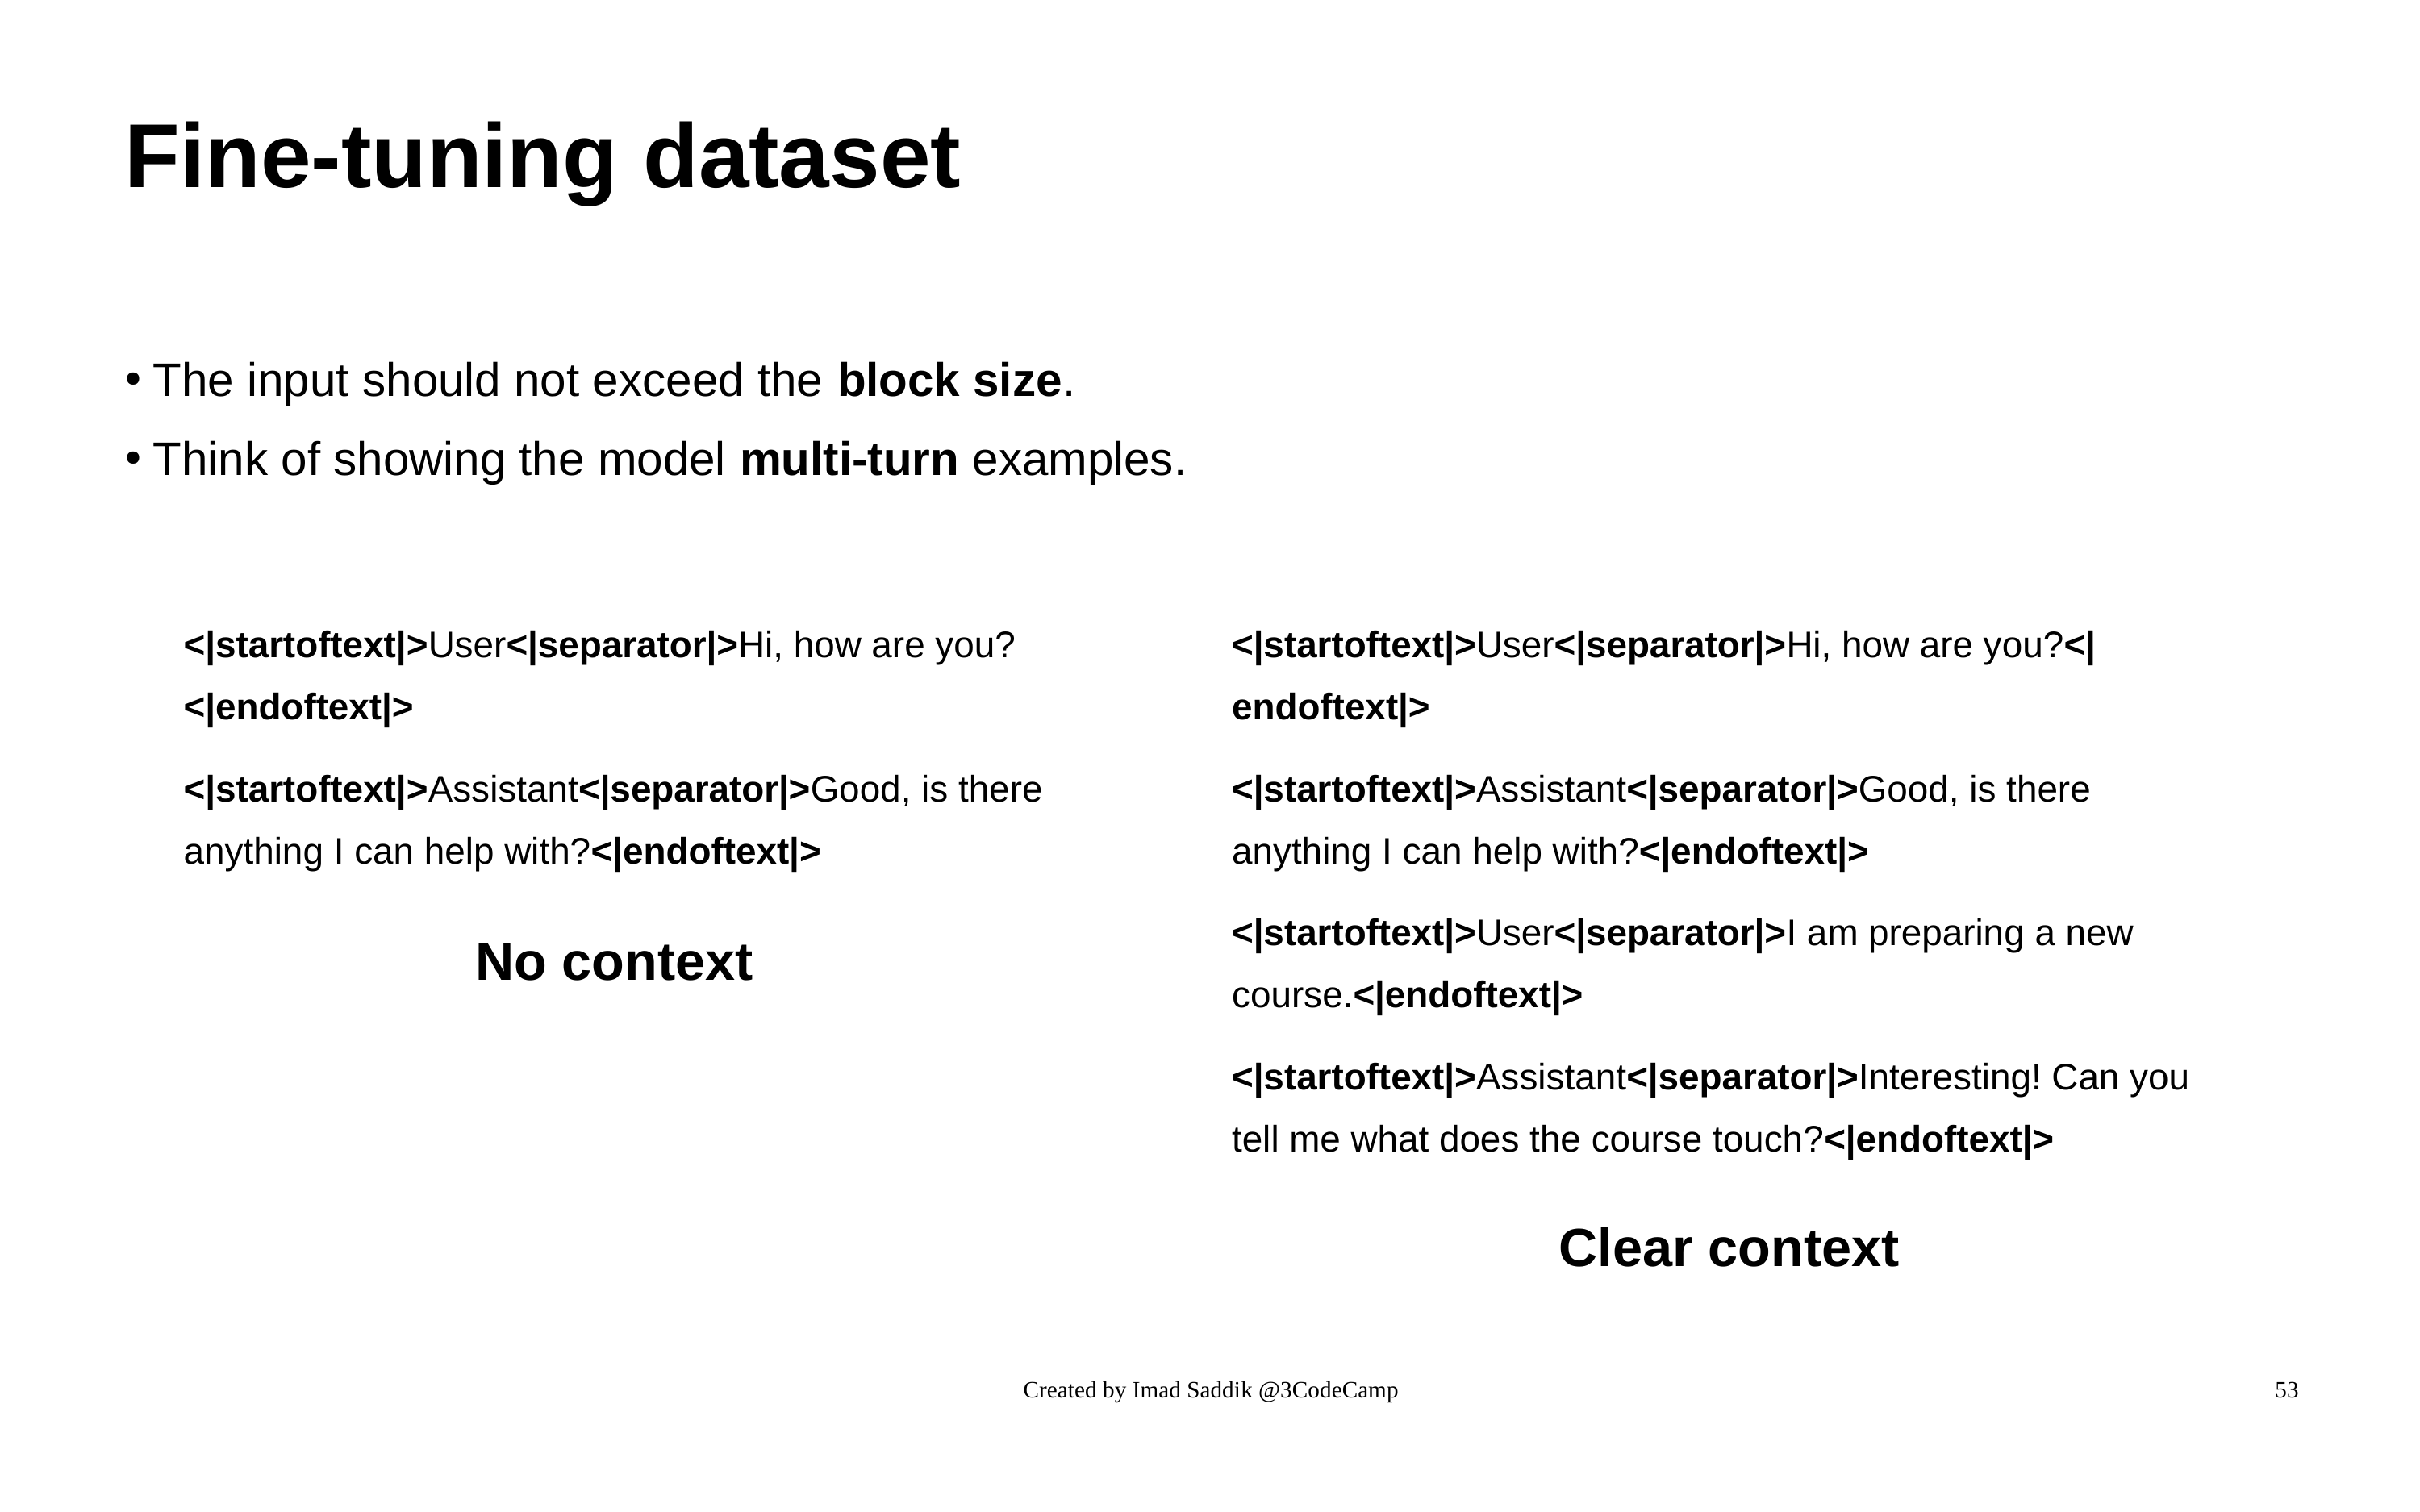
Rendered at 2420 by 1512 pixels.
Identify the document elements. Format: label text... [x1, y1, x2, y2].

text_box The input should not exceed the block size. Think of showing the model multi-turn examples. [112, 322, 1906, 598]
text_box No context [372, 925, 857, 998]
text_box Fine-tuning dataset [112, 61, 1664, 251]
text_box <|startoftext|>User<|separator|>Hi, how are you?<|endoftext|> <|startoftext|>Assistant<|separator|>Good, is there anything I can help with?<|endoftext|> <|startoftext|>User<|separator|>I am preparing a new course.<|endoftext|> <|startoftext|>Assistant<|separator|>Interesting! Can you tell me what does the course touch?<|endoftext|> [1220, 598, 2239, 1166]
text_box Clear context [1487, 1211, 1971, 1284]
text_box <|startoftext|>User<|separator|>Hi, how are you?<|endoftext|> <|startoftext|>Assistant<|separator|>Good, is there anything I can help with?<|endoftext|> [172, 598, 1058, 882]
